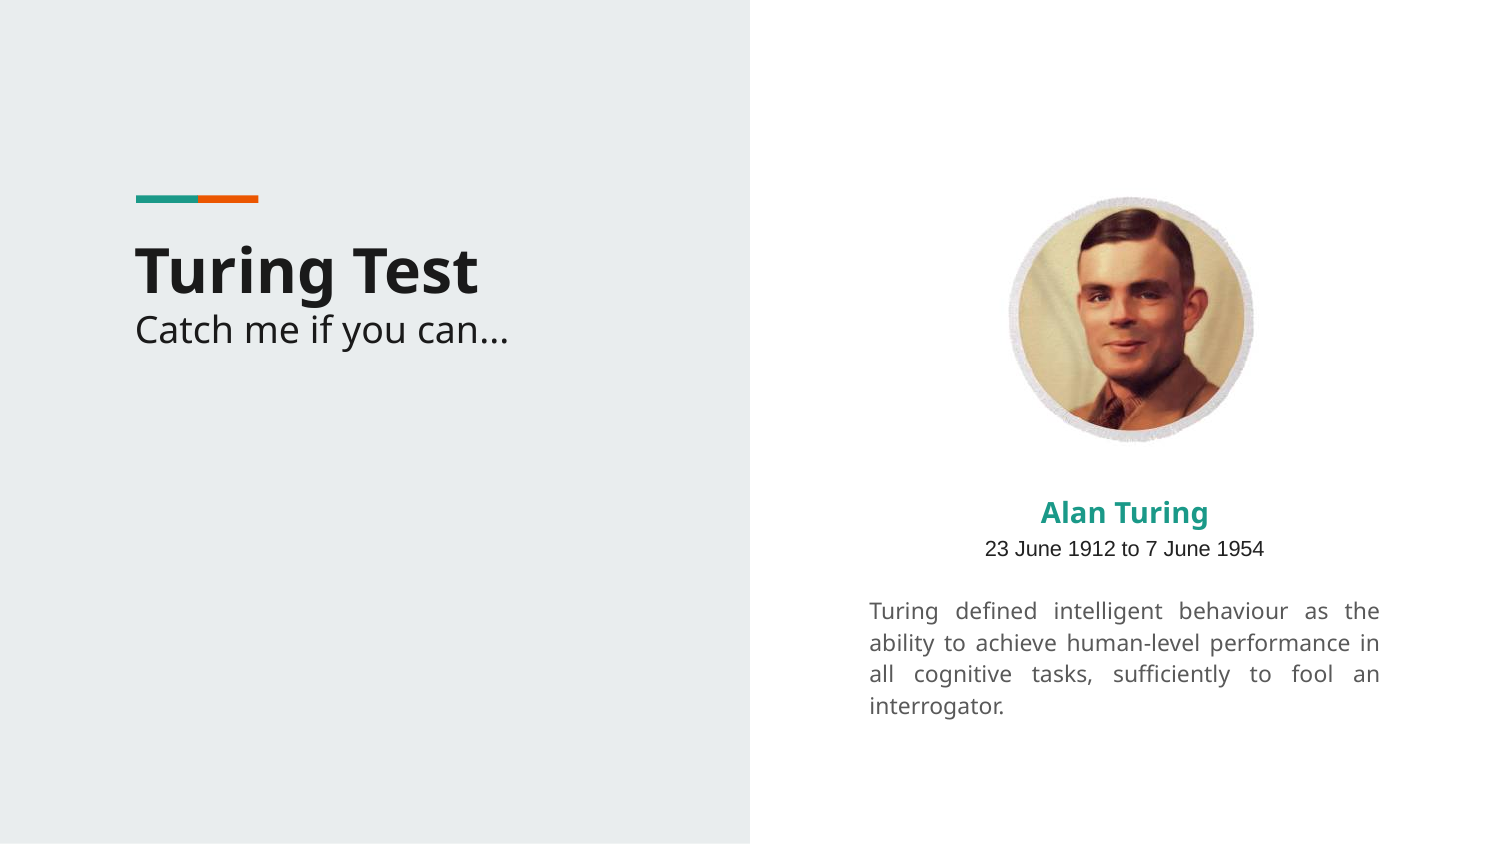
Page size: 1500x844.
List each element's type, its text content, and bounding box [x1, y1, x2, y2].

picture [984, 172, 1278, 466]
text_box Turing defined intelligent behaviour as the ability to achieve human-level performance in all cognitive tasks, sufficiently to fool an interrogator. [854, 577, 1396, 779]
title Turing Test Catch me if you can... [119, 216, 662, 510]
text_box 23 June 1912 to 7 June 1954 [854, 515, 1396, 567]
text_box Alan Turing [854, 474, 1396, 515]
